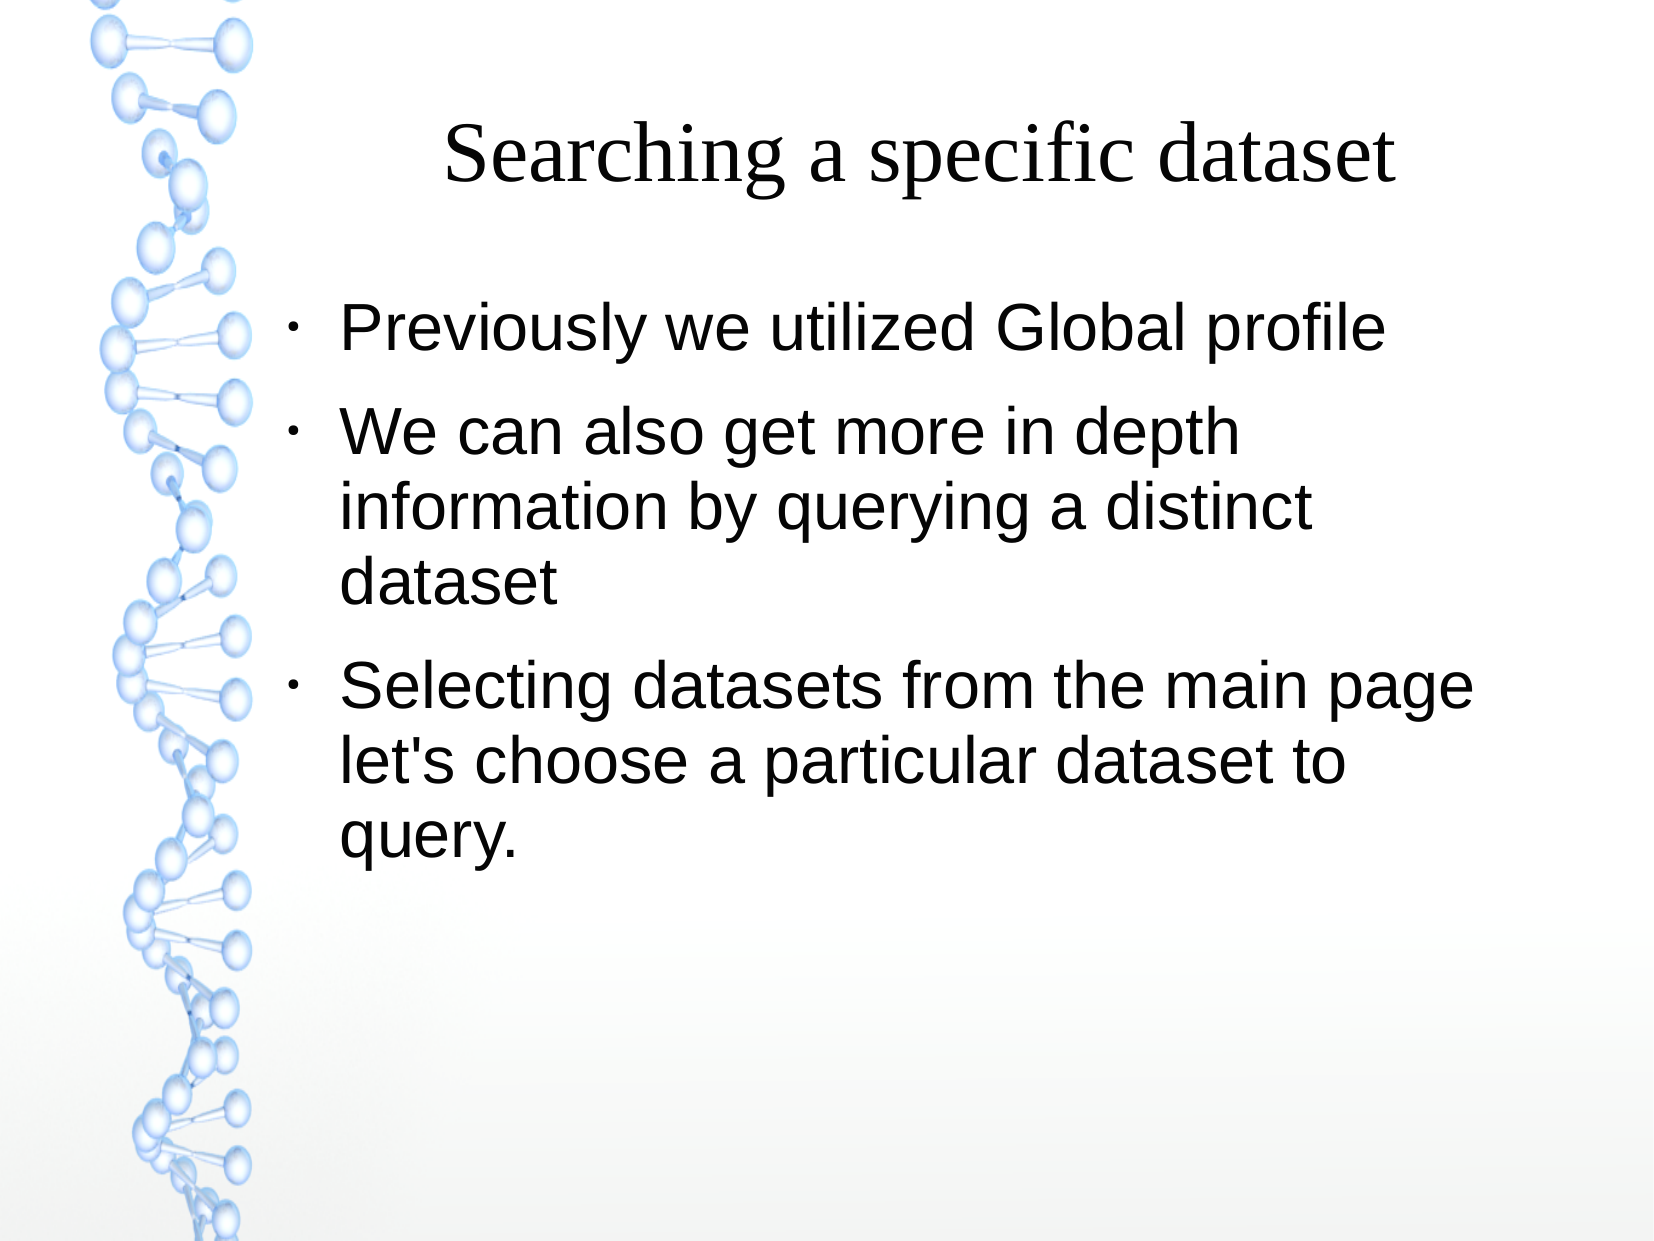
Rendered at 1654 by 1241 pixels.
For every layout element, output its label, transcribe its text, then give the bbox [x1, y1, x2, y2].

picture [0, 0, 1654, 1241]
title Searching a specific dataset [269, 49, 1571, 257]
list Previously we utilized Global profile We can also get more in depth information by querying a distinct dataset Selecting datasets from the main page let's choose a particular dataset to query. [269, 290, 1538, 1010]
